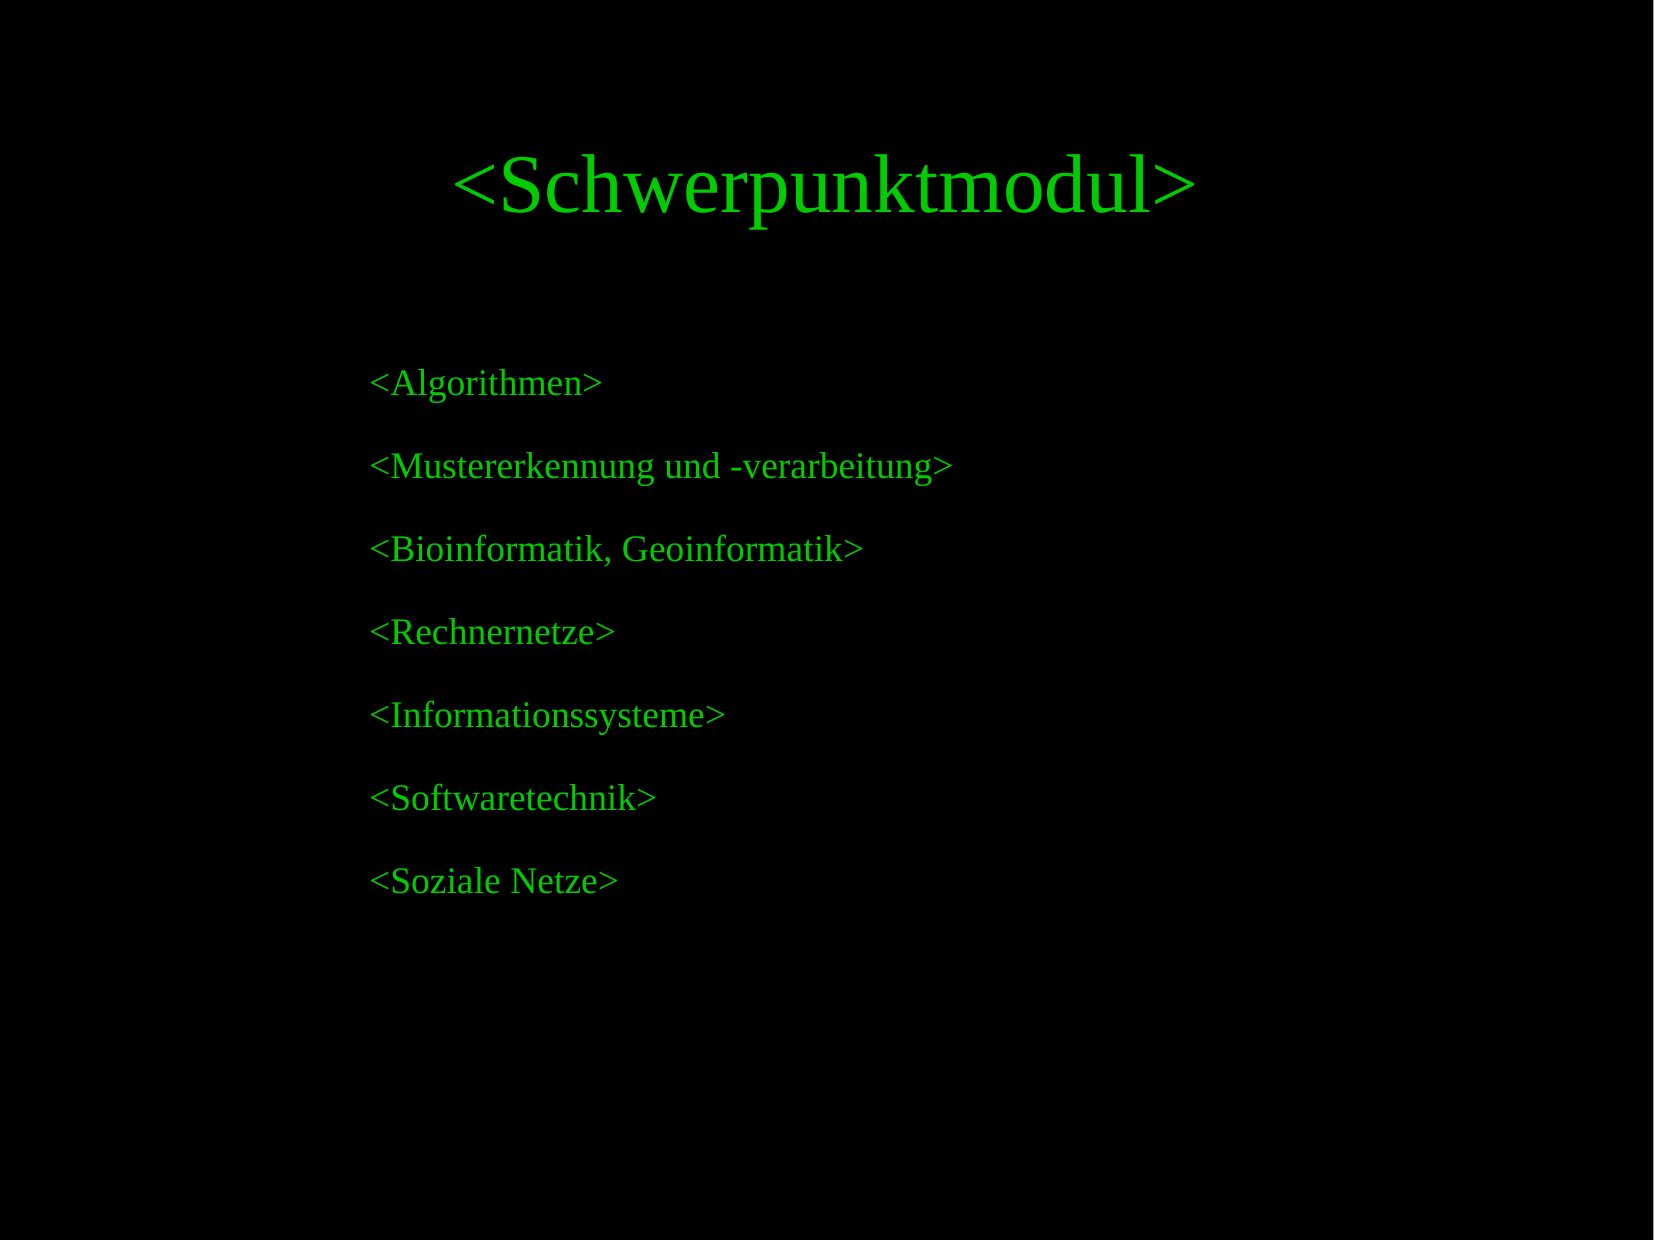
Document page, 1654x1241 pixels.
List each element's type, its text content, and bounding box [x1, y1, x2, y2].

text_box <Algorithmen> <Mustererkennung und -verarbeitung> <Bioinformatik, Geoinformatik> <Rechnernetze> <Informationssysteme> <Softwaretechnik> <Soziale Netze> [354, 354, 969, 1036]
text_box <Schwerpunktmodul> [437, 131, 1382, 331]
